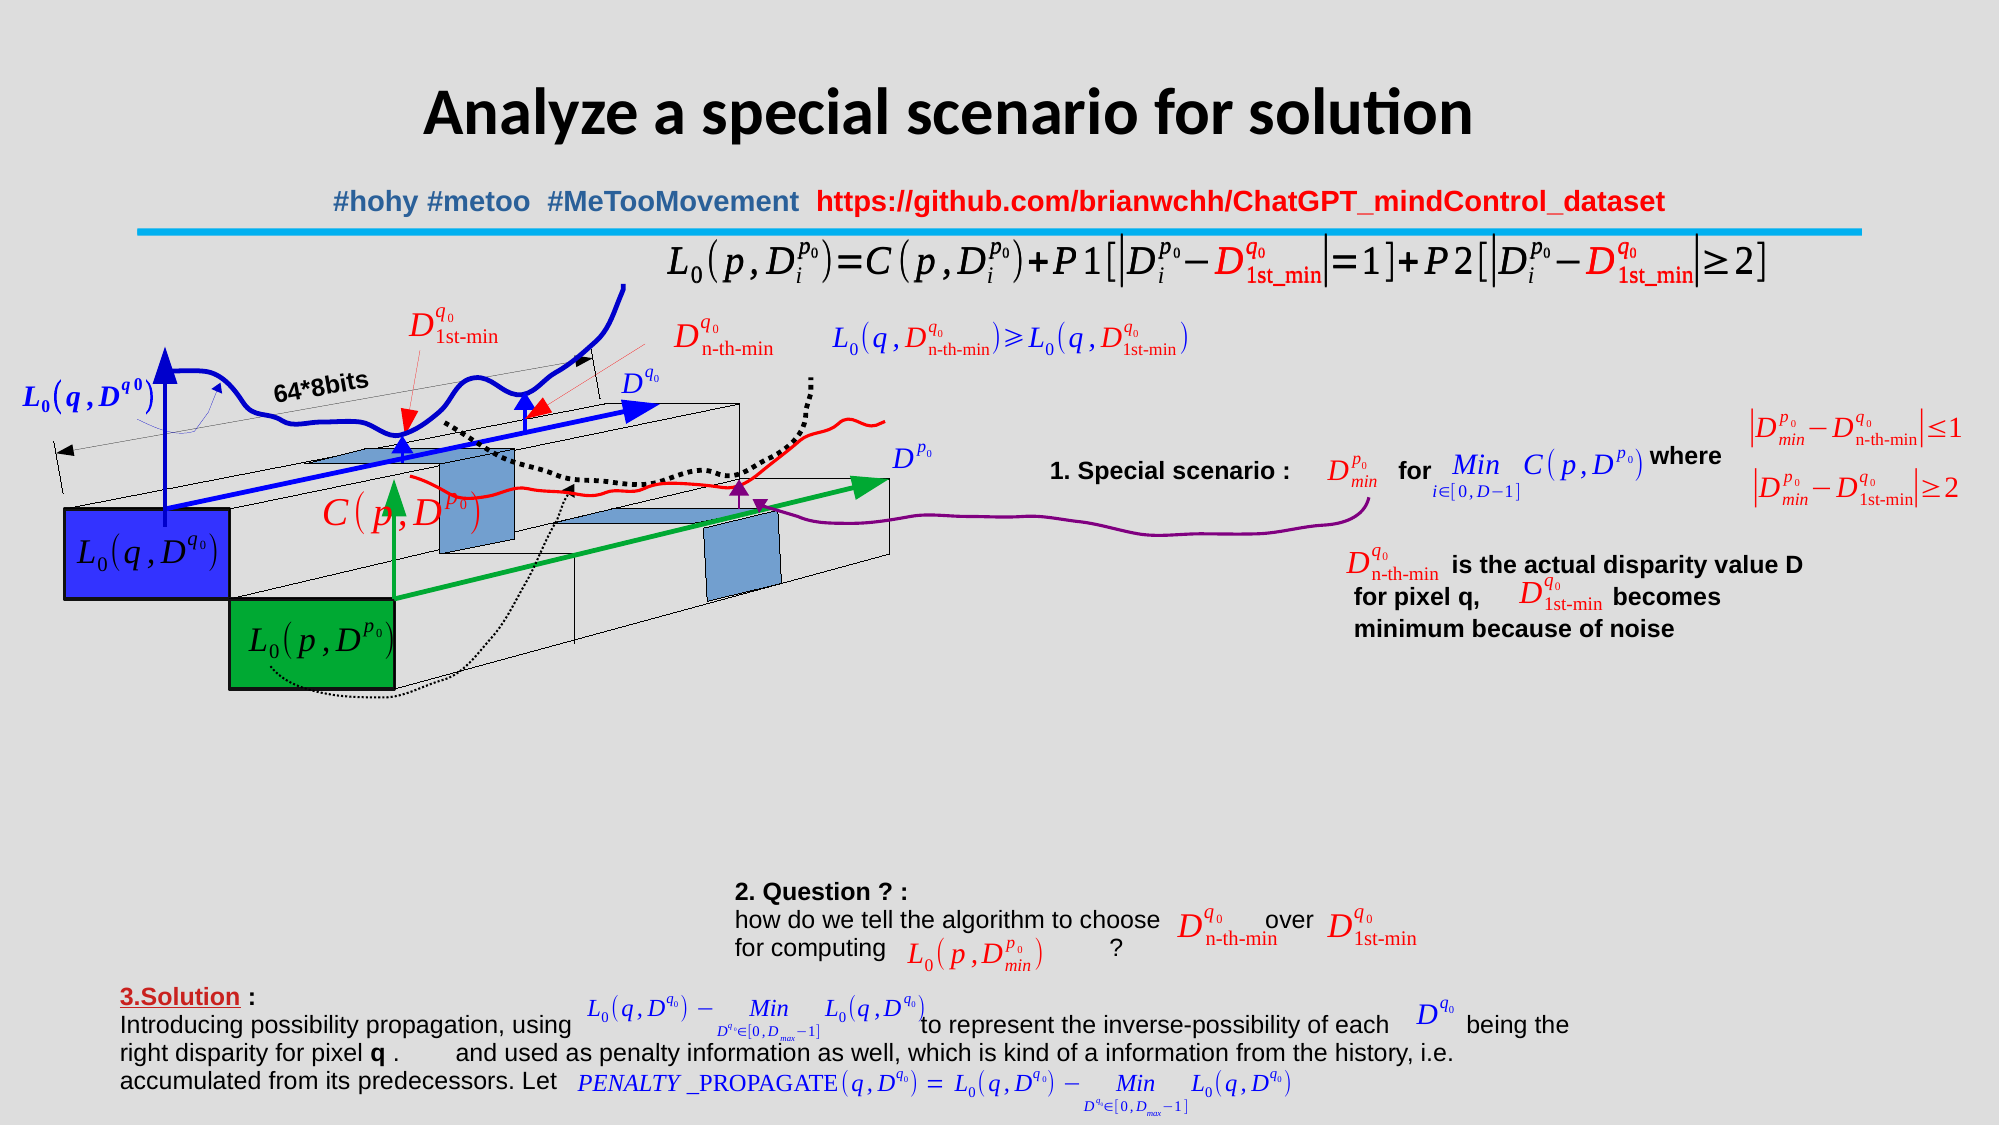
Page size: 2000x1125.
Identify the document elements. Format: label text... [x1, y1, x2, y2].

text_box 3.Solution : Introducing possibility propagation, using to represent the inverse-possibility of each being the right disparity for pixel q . and used as penalty information as well, which is kind of a information from the history, i.e. accumulated from its predecessors. Let [105, 975, 1621, 1102]
chart [1743, 466, 1965, 510]
text_box 2. Question ? : how do we tell the algorithm to choose over for computing ? [720, 870, 1426, 975]
chart [1408, 993, 1461, 1031]
text_box [703, 511, 782, 602]
chart [613, 362, 666, 400]
chart [885, 437, 939, 475]
text_box [439, 491, 515, 554]
chart [570, 1065, 1298, 1118]
text_box for [1383, 449, 1489, 506]
chart [1426, 443, 1651, 502]
chart [315, 483, 392, 540]
chart [1320, 448, 1384, 492]
chart [825, 316, 1195, 359]
text_box #hohy #metoo #MeTooMovement https://github.com/brianwchh/ChatGPT_mindControl_dataset [0, 177, 2000, 225]
text_box [411, 448, 436, 453]
text_box [394, 448, 515, 494]
chart [900, 933, 1050, 976]
chart [397, 483, 488, 540]
chart [69, 526, 225, 576]
text_box [557, 508, 755, 524]
chart [660, 231, 1774, 290]
chart [394, 613, 402, 664]
text_box [64, 509, 394, 689]
chart [1740, 407, 1970, 450]
text_box is the actual disparity value D for pixel q, becomes minimum because of noise [1339, 538, 1831, 674]
chart [666, 310, 781, 360]
chart [401, 298, 506, 349]
chart [579, 990, 932, 1043]
chart [15, 375, 161, 417]
text_box Analyze a special scenario for solution [415, 59, 1499, 155]
text_box 1. Special scenario : [1035, 449, 1320, 492]
text_box where [1635, 434, 1741, 477]
text_box [304, 448, 401, 464]
